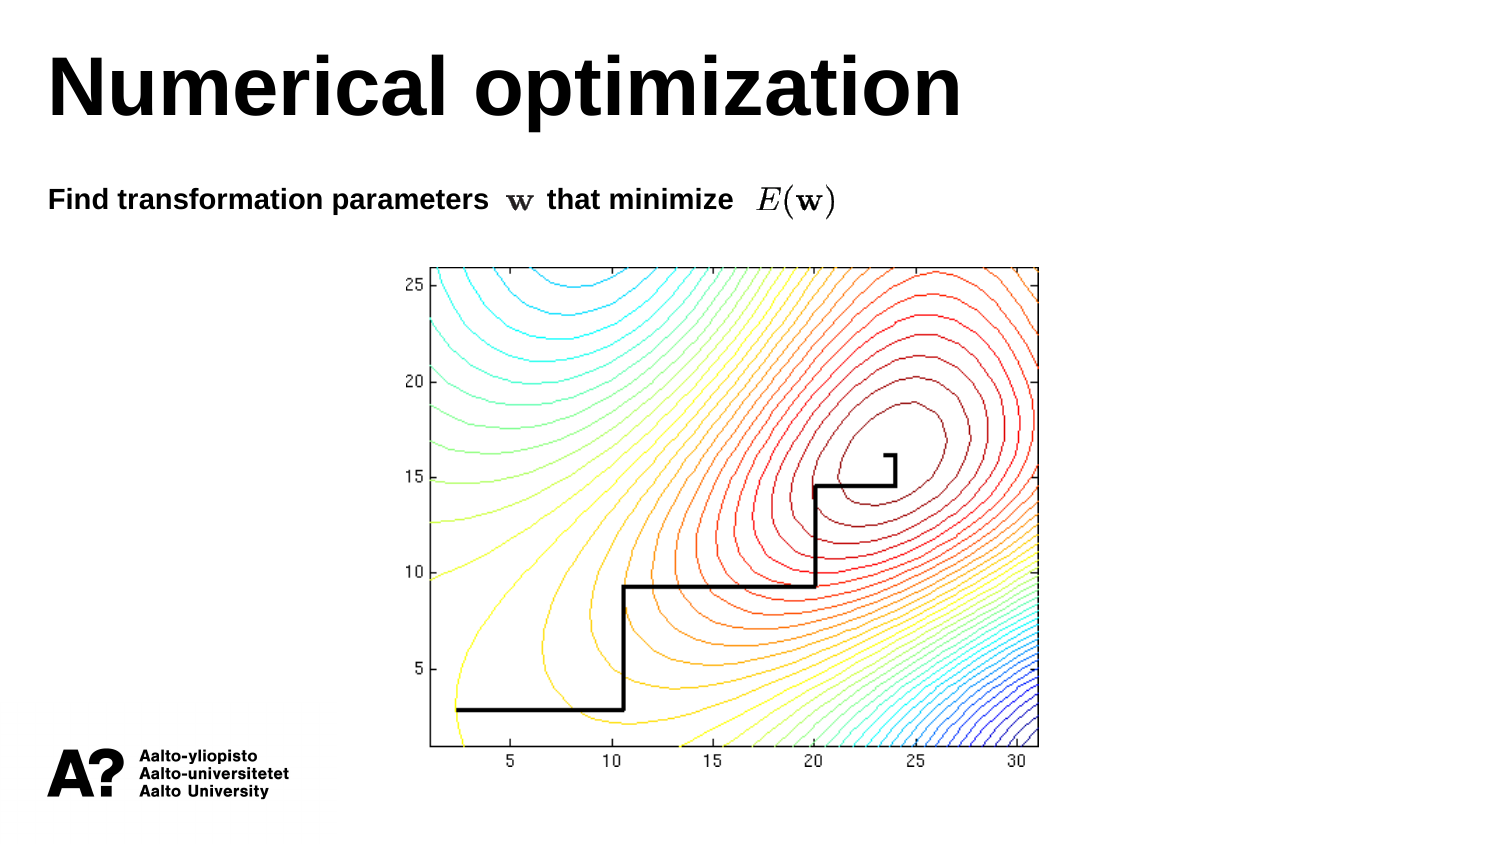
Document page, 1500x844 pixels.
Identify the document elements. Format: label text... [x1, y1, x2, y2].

picture [749, 172, 844, 248]
list Numerical optimization [47, 32, 1442, 197]
list Find transformation parameters that minimize [48, 180, 1375, 717]
picture [406, 267, 1039, 767]
picture [0, 702, 337, 844]
picture [506, 159, 534, 218]
